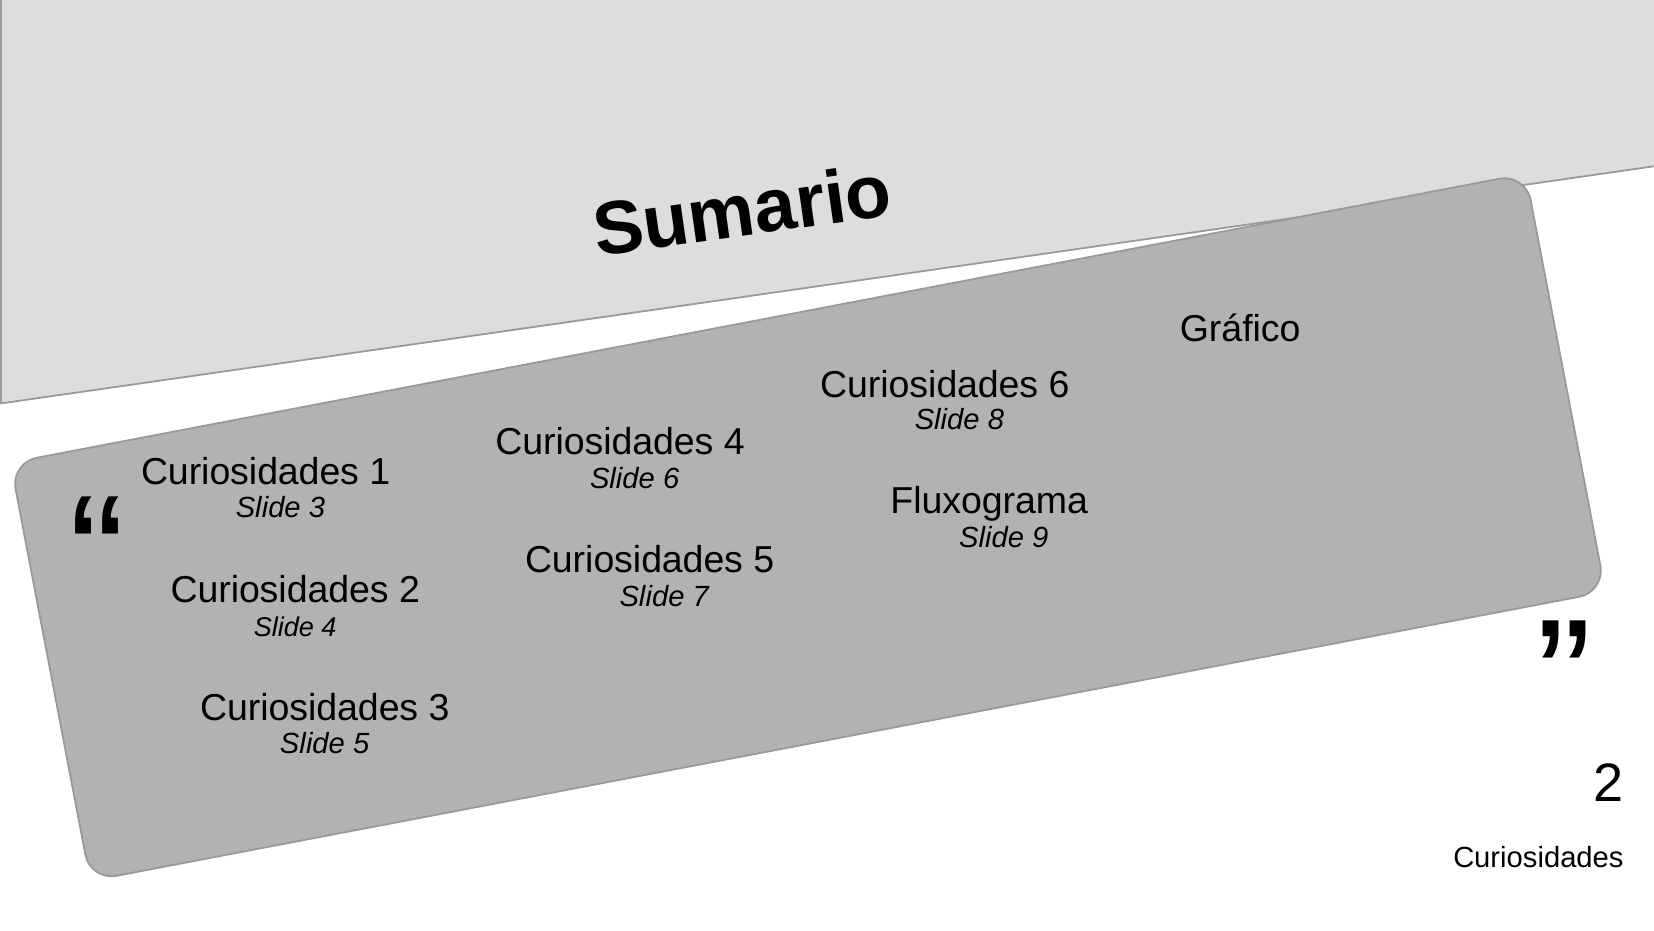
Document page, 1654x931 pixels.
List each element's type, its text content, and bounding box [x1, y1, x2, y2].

text_box Curiosidades 5 [501, 531, 798, 591]
text_box Curiosidades 2 [147, 561, 443, 618]
text_box Slide 7 [590, 572, 739, 621]
text_box Curiosidades 3 [177, 679, 473, 736]
text_box Slide 9 [885, 513, 1123, 562]
text_box Gráfico [1092, 299, 1388, 357]
title Sumario [0, 29, 1485, 391]
text_box Curiosidades 1 [118, 442, 414, 505]
text_box Fluxograma [856, 472, 1123, 530]
text_box Slide 6 [531, 454, 739, 502]
text_box Slide 3 [118, 483, 443, 532]
text_box Curiosidades 4 [472, 413, 768, 471]
text_box Curiosidades 6 [797, 356, 1093, 414]
text_box Slide 4 [177, 604, 414, 650]
text_box Slide 8 [856, 395, 1063, 443]
text_box Slide 5 [206, 720, 443, 768]
